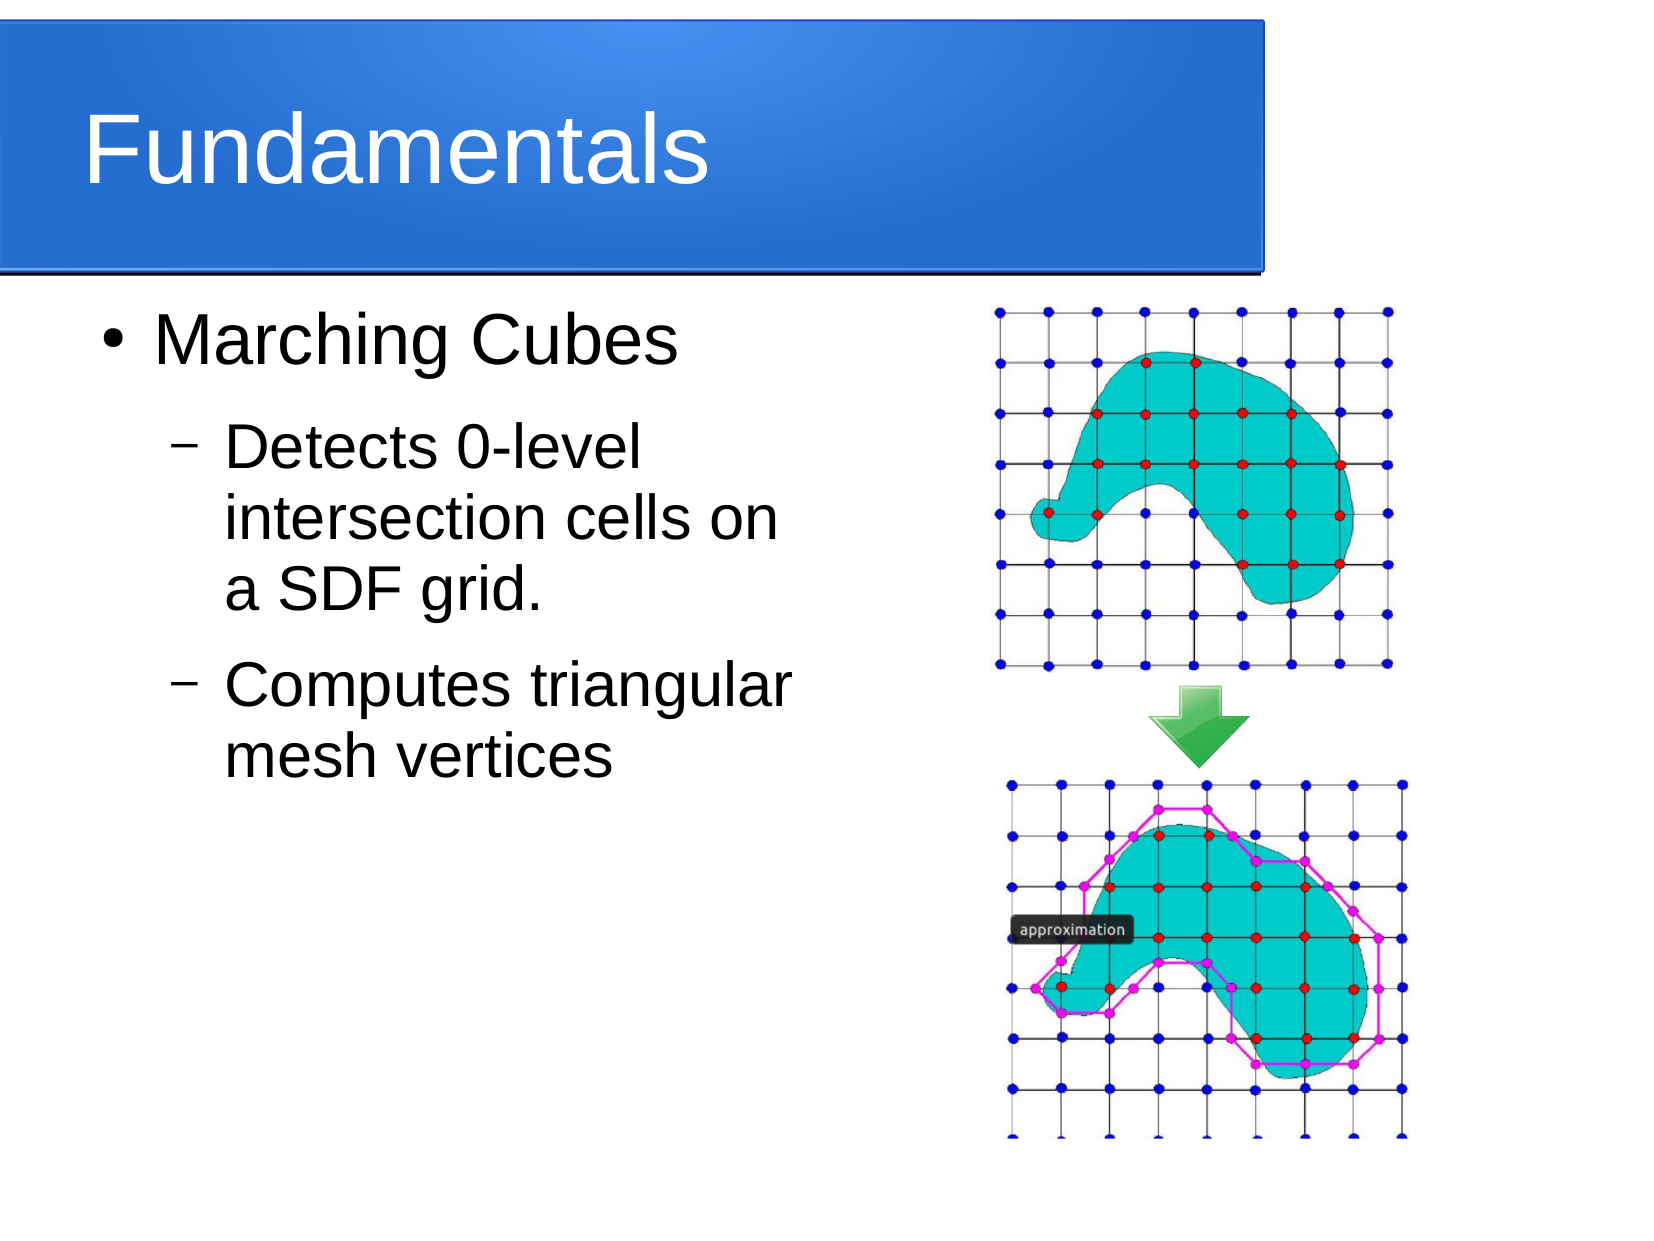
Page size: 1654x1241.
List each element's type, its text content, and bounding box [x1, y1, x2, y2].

title Fundamentals [82, 47, 1235, 252]
picture [990, 299, 1411, 1140]
list Marching Cubes Detects 0-level intersection cells on a SDF grid. Computes triangular mesh vertices [82, 299, 809, 1019]
